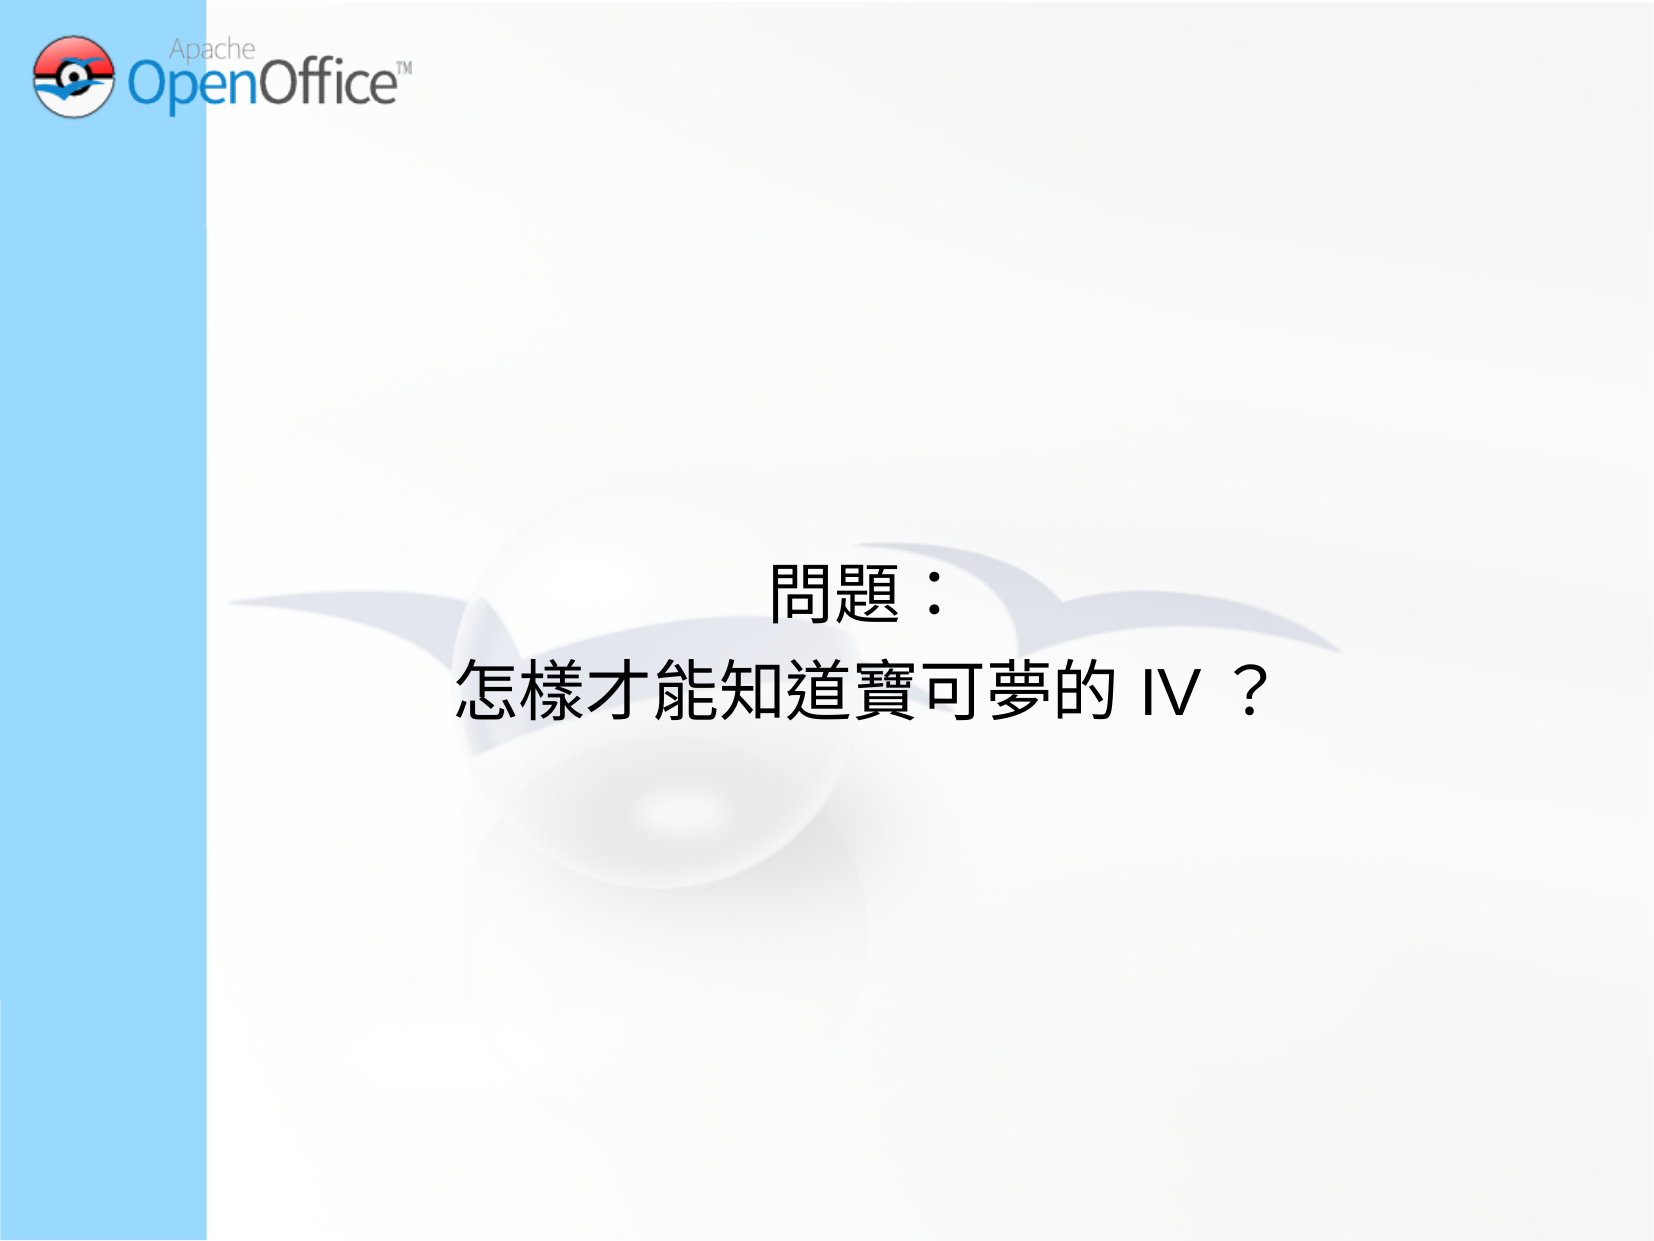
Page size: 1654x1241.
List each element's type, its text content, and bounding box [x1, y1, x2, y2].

subtitle 問題： 怎樣才能知道寶可夢的IV？ [165, 108, 1571, 1168]
picture [31, 2, 1654, 1241]
